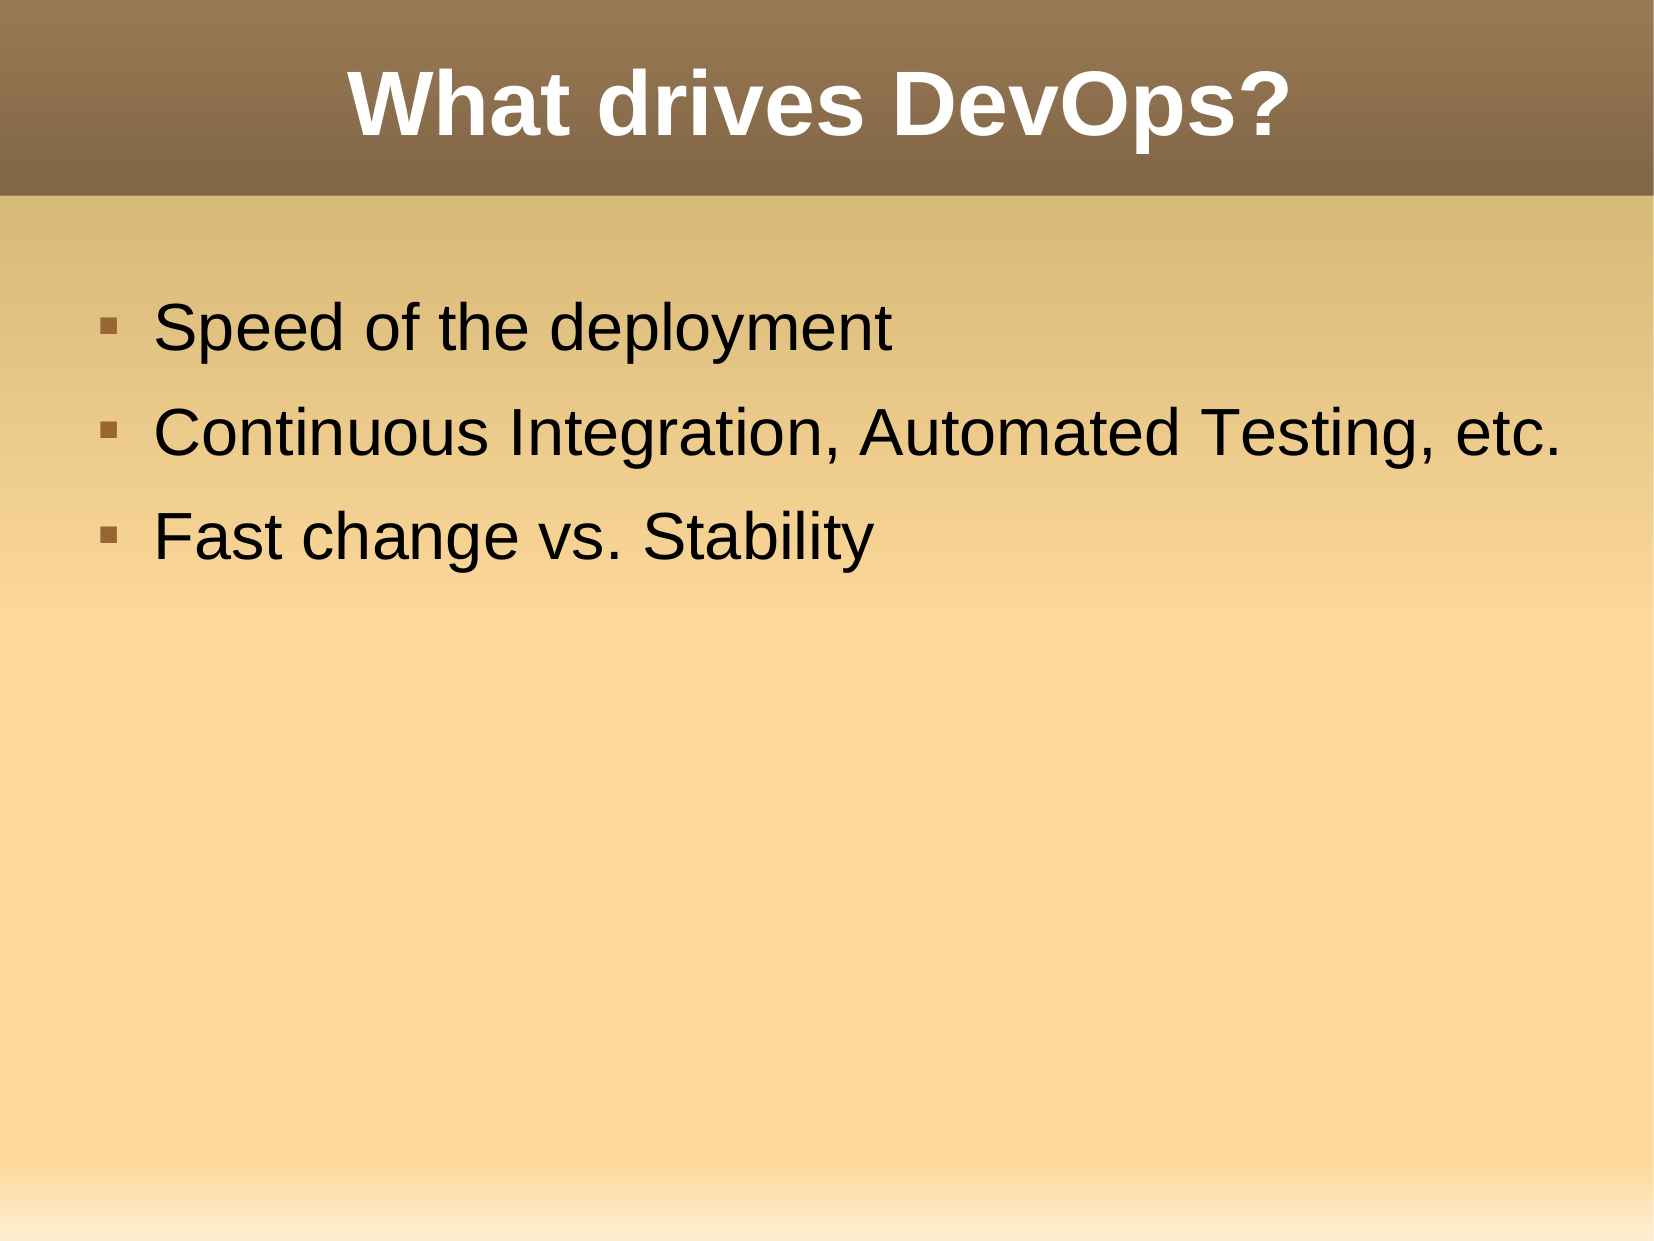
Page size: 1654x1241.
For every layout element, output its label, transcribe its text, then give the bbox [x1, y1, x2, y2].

picture [0, 0, 1654, 1241]
title What drives DevOps? [76, 52, 1565, 155]
list Speed of the deployment Continuous Integration, Automated Testing, etc. Fast change vs. Stability [82, 290, 1571, 574]
